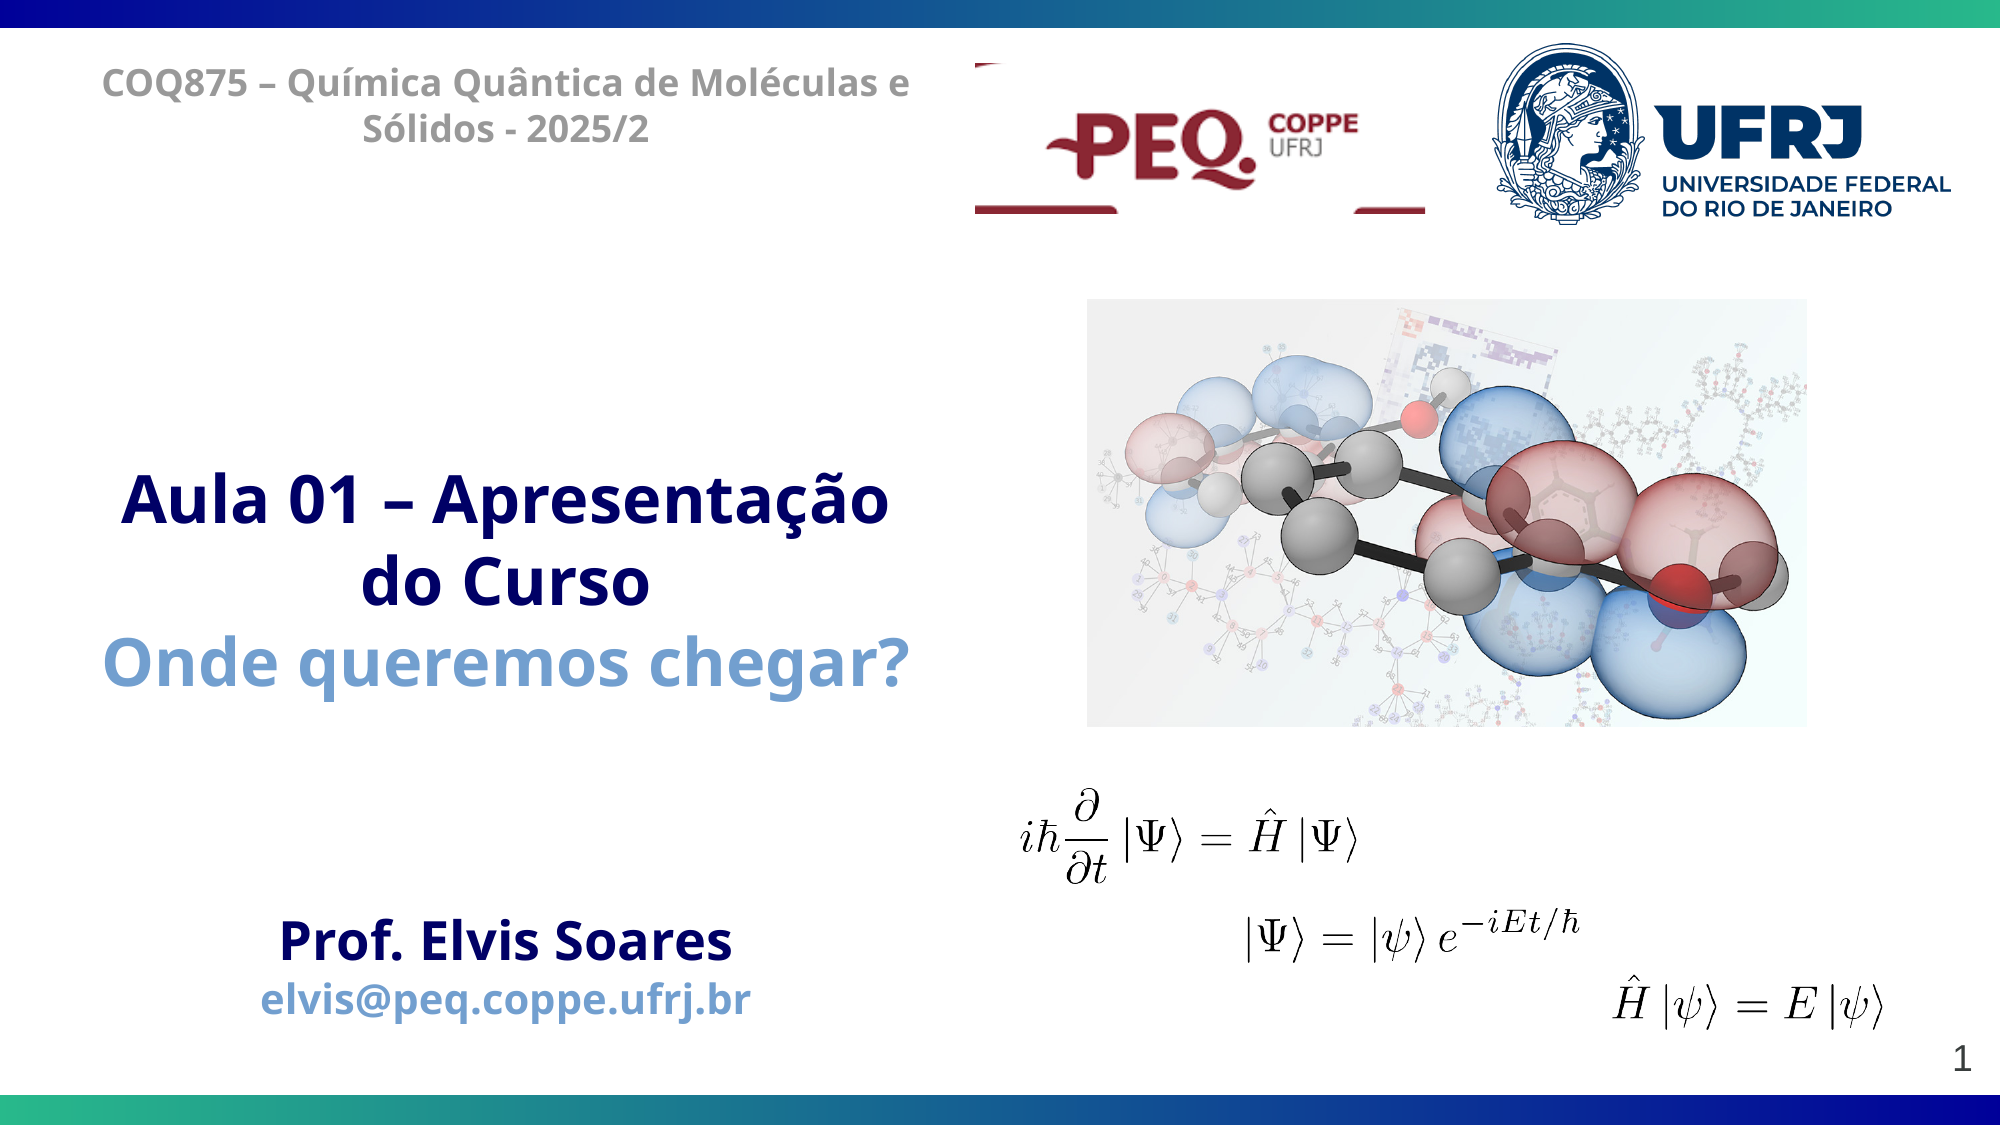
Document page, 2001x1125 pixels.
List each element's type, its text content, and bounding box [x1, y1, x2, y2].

picture [1492, 43, 1951, 225]
text_box <number> [1762, 1029, 1988, 1087]
picture [1612, 974, 1883, 1030]
text_box [0, 1095, 2000, 1125]
text_box [0, 0, 2000, 28]
picture [975, 63, 1426, 214]
picture [1087, 299, 1807, 727]
subtitle COQ875 – Química Quântica de Moléculas e Sólidos - 2025/2 Aula 01 – Apresentação do Curso Onde queremos chegar? Prof. Elvis Soares elvis@peq.coppe.ufrj.br [75, 59, 938, 1068]
picture [1247, 907, 1580, 963]
picture [1020, 787, 1357, 884]
